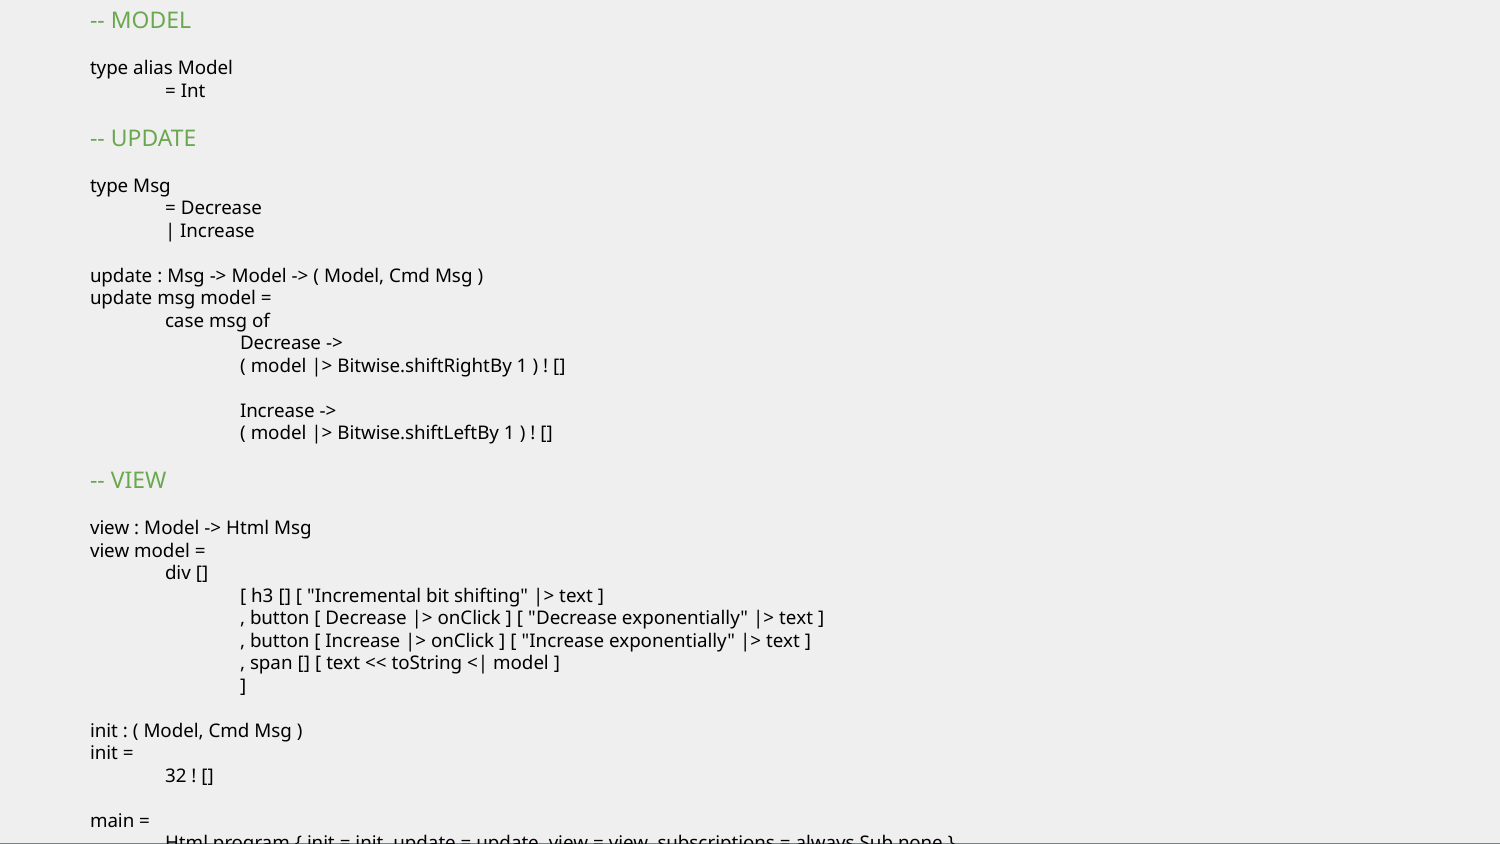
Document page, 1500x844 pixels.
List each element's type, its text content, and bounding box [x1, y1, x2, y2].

text_box -- MODEL type alias Model = Int -- UPDATE type Msg = Decrease | Increase update : Msg -> Model -> ( Model, Cmd Msg ) update msg model = case msg of Decrease -> ( model |> Bitwise.shiftRightBy 1 ) ! [] Increase -> ( model |> Bitwise.shiftLeftBy 1 ) ! [] -- VIEW view : Model -> Html Msg view model = div [] [ h3 [] [ "Incremental bit shifting" |> text ] , button [ Decrease |> onClick ] [ "Decrease exponentially" |> text ] , button [ Increase |> onClick ] [ "Increase exponentially" |> text ] , span [] [ text << toString <| model ] ] init : ( Model, Cmd Msg ) init = 32 ! [] main = Html.program { init = init, update = update, view = view, subscriptions = always Sub.none } [0, 0, 1500, 844]
